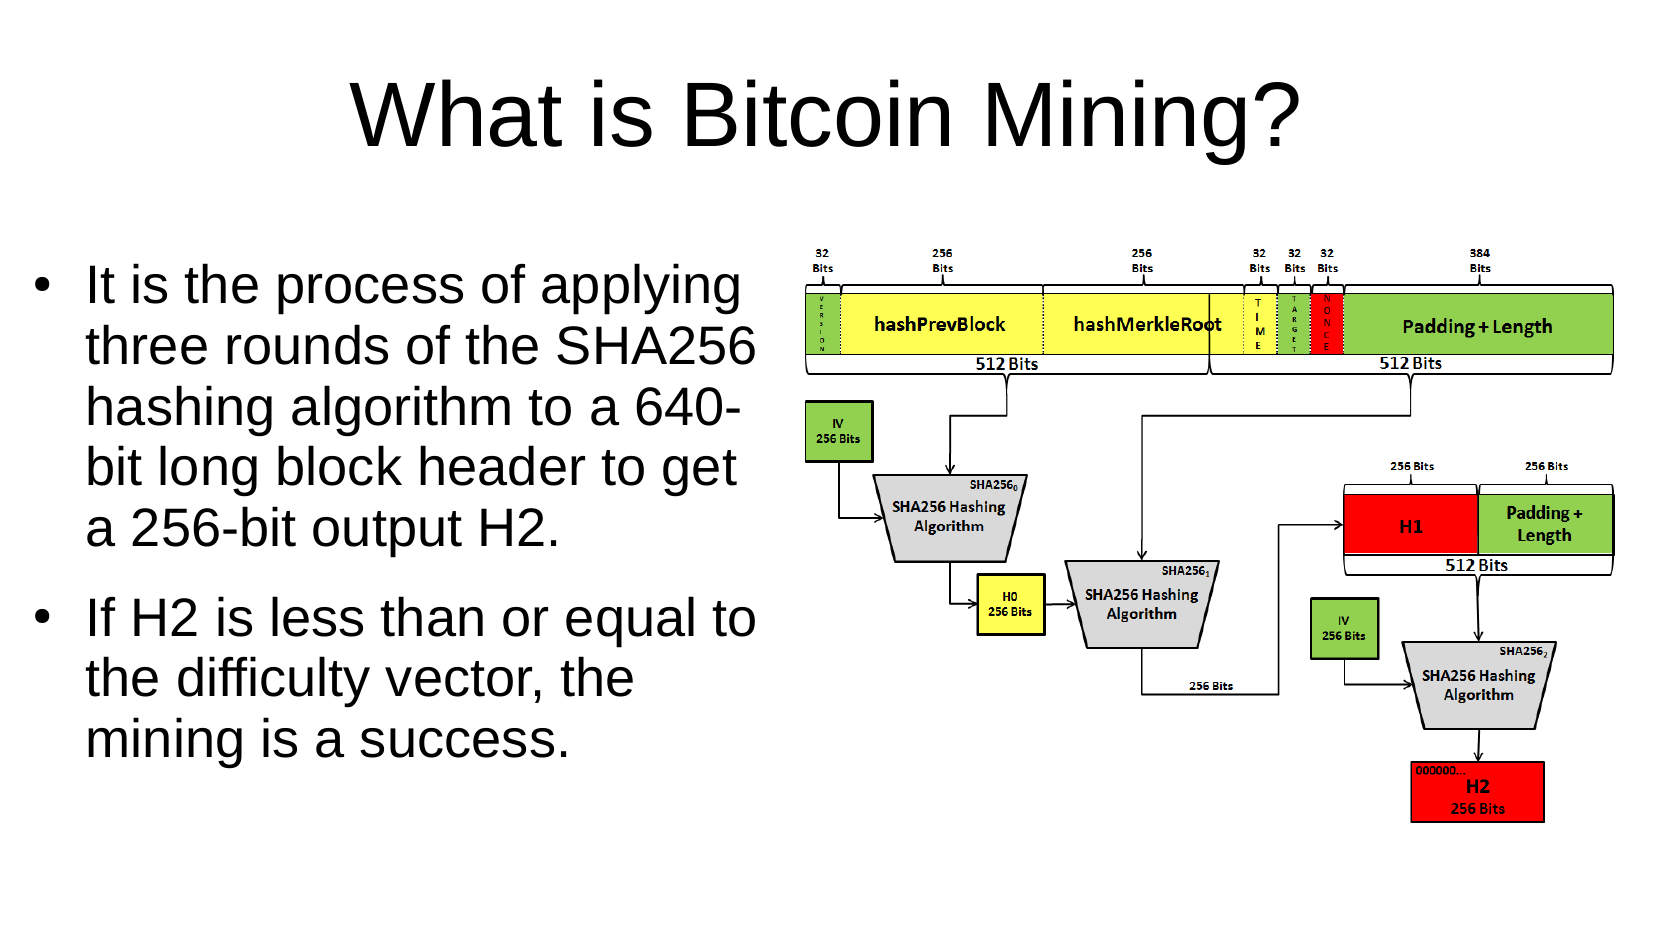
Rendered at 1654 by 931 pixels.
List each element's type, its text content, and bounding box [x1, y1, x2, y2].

list It is the process of applying three rounds of the SHA256 hashing algorithm to a 640-bit long block header to get a 256-bit output H2. If H2 is less than or equal to the difficulty vector, the mining is a success. [15, 255, 766, 856]
title What is Bitcoin Mining? [82, 37, 1571, 193]
picture [795, 241, 1627, 841]
